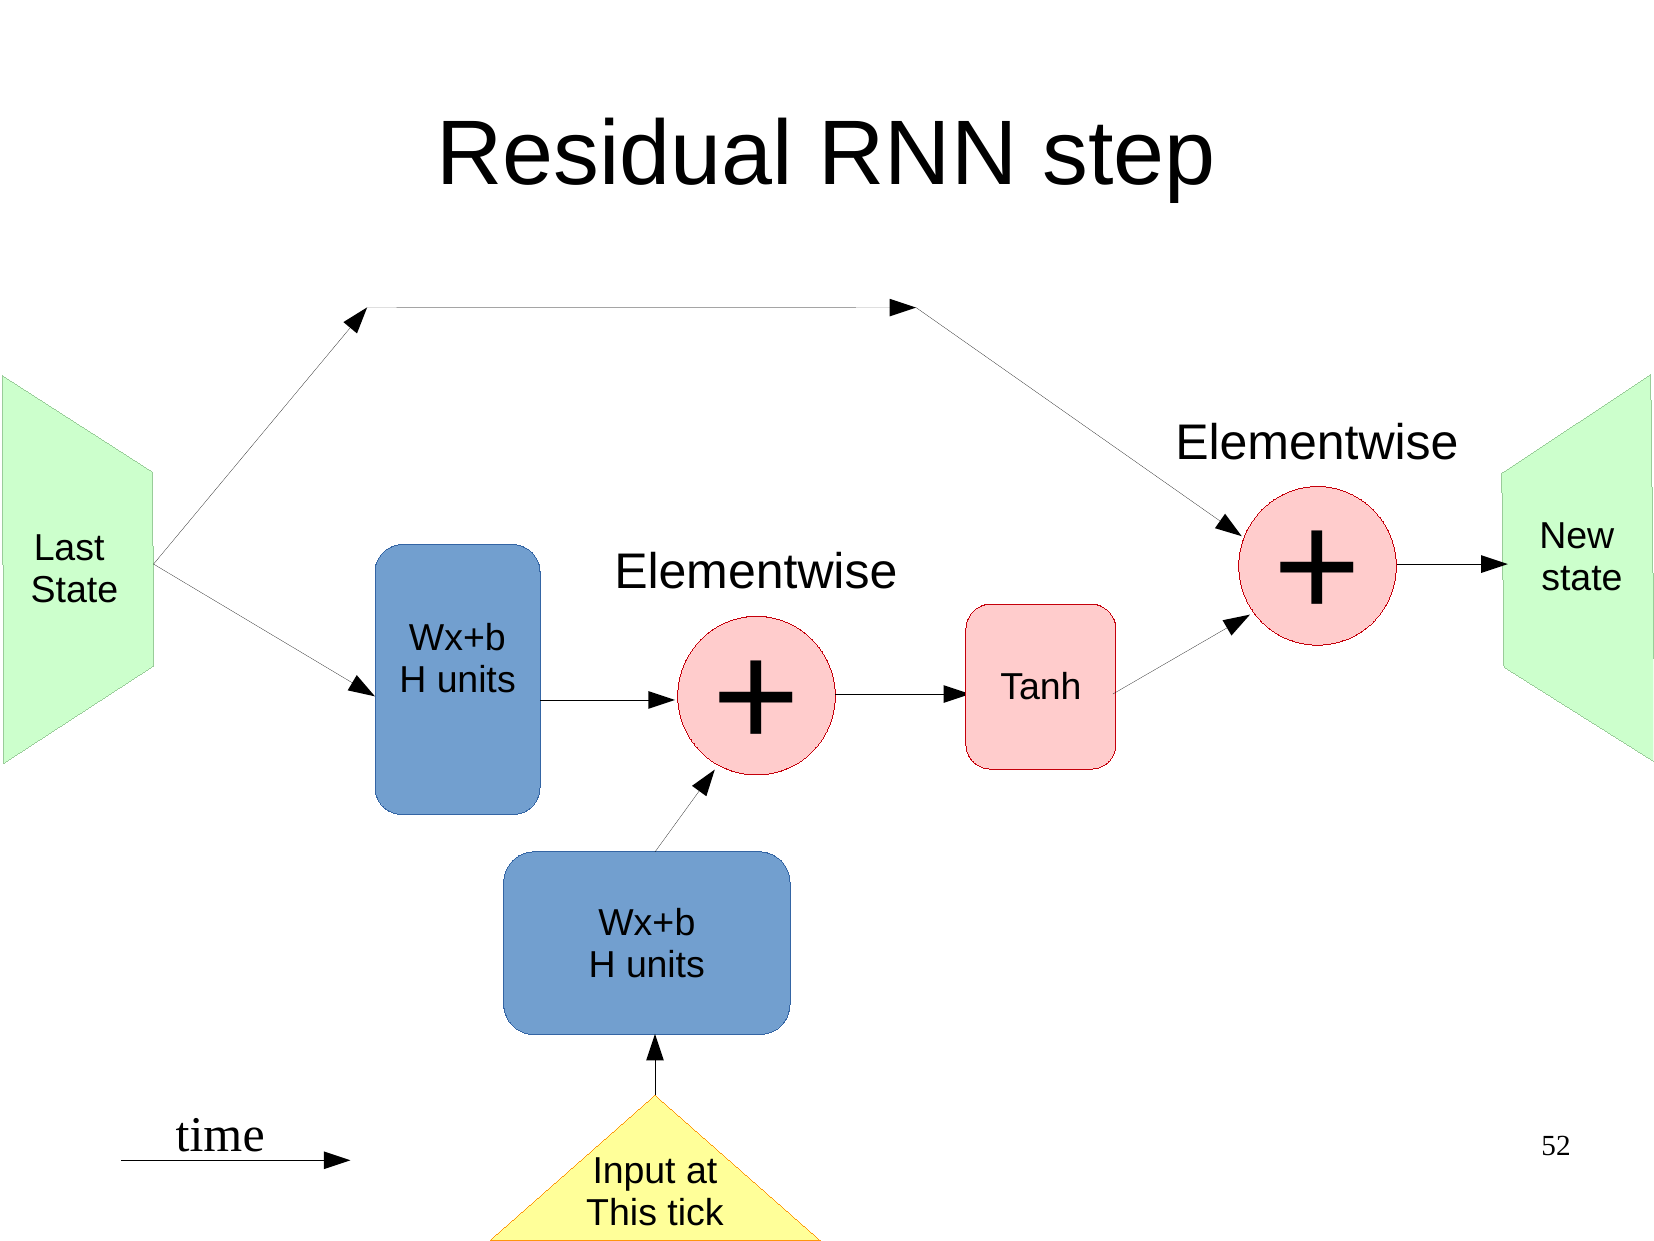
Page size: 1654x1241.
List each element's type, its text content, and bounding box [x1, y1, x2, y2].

title Residual RNN step [82, 49, 1571, 257]
text_box Elementwise [1160, 406, 1474, 478]
text_box + [677, 616, 836, 775]
text_box [2, 375, 153, 519]
text_box Wx+b H units [375, 544, 541, 815]
text_box [1503, 606, 1654, 762]
text_box Input at This tick [490, 1095, 821, 1241]
text_box Elementwise [599, 536, 913, 608]
text_box + [1238, 486, 1397, 646]
text_box [1501, 374, 1653, 507]
text_box Last State [0, 519, 169, 661]
text_box time [160, 1107, 280, 1164]
text_box New state [1483, 507, 1654, 606]
text_box Wx+b H units [503, 851, 791, 1035]
text_box Tanh [965, 604, 1116, 770]
text_box [3, 661, 154, 764]
